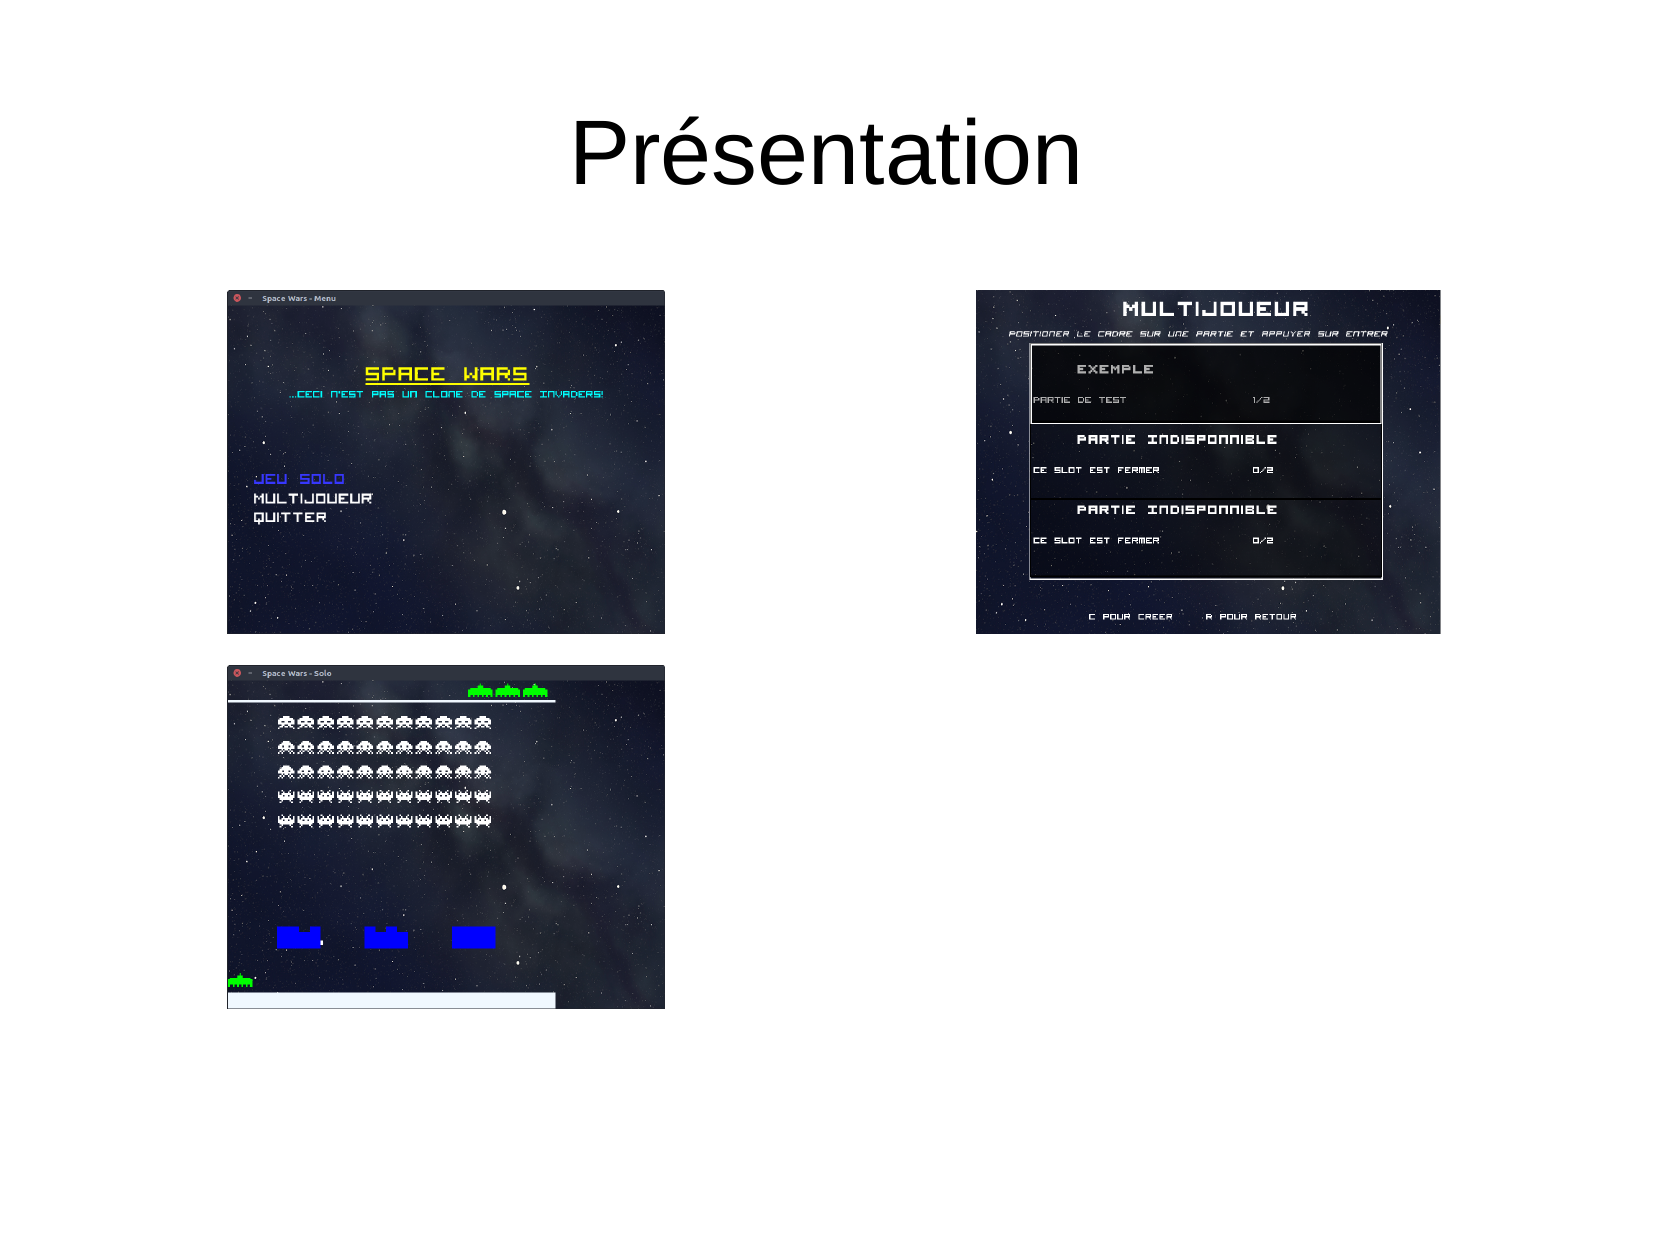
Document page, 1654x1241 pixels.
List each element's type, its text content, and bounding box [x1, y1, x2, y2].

picture [227, 665, 665, 1009]
picture [976, 290, 1441, 634]
title Présentation [82, 49, 1571, 257]
picture [227, 290, 665, 634]
